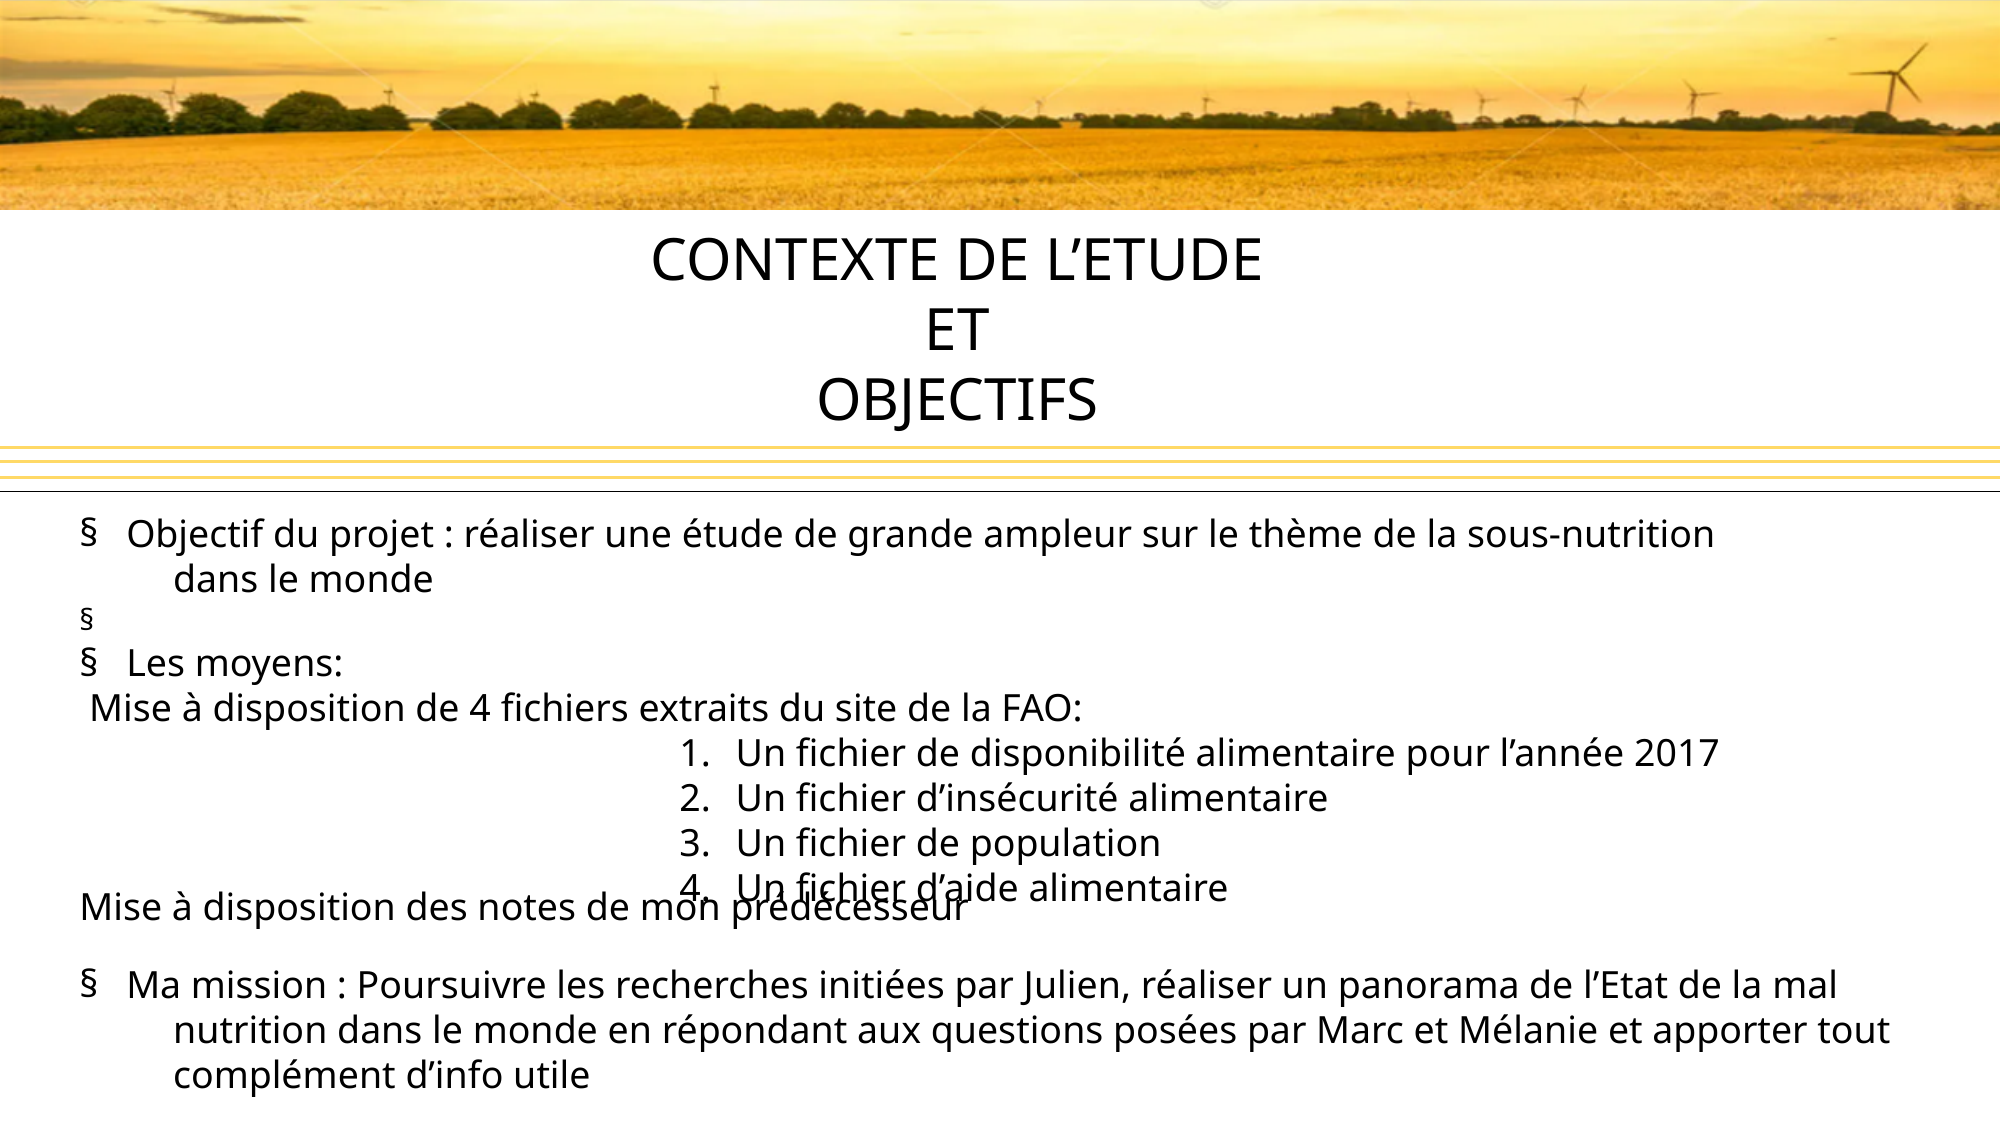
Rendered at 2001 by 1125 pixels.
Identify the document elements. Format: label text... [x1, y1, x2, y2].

picture [0, 0, 2000, 210]
text_box Objectif du projet : réaliser une étude de grande ampleur sur le thème de la sous-nutrition dans le monde Les moyens: Mise à disposition de 4 fichiers extraits du site de la FAO: Un fichier de disponibilité alimentaire pour l’année 2017 Un fichier d’insécurité alimentaire Un fichier de population Un fichier d’aide alimentaire [64, 502, 1791, 874]
text_box Ma mission : Poursuivre les recherches initiées par Julien, réaliser un panorama de l’Etat de la mal nutrition dans le monde en répondant aux questions posées par Marc et Mélanie et apporter tout complément d’info utile [64, 953, 1936, 1060]
text_box Mise à disposition des notes de mon prédécesseur [64, 874, 1892, 936]
text_box CONTEXTE DE L’ETUDE ET OBJECTIFS [595, 214, 1320, 443]
